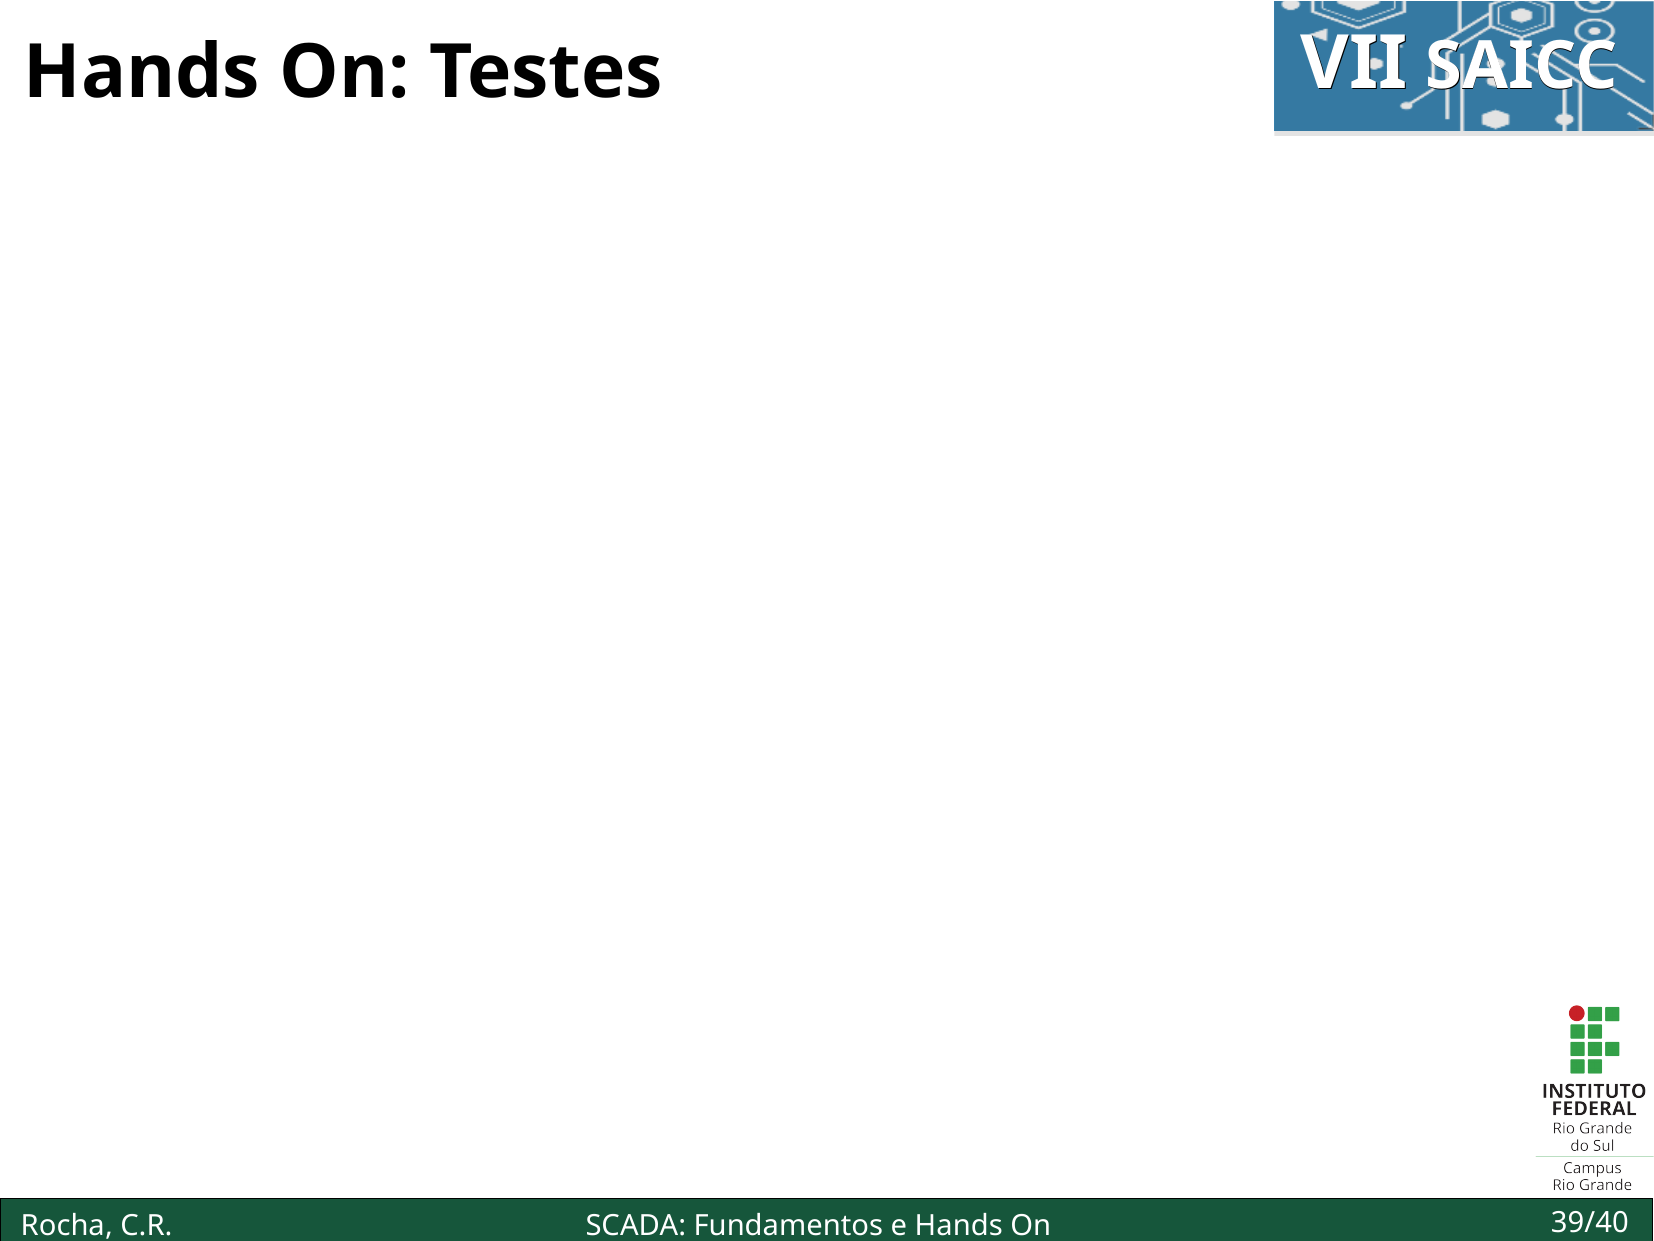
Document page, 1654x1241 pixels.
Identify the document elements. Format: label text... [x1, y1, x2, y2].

picture [1274, 1, 1654, 131]
title Hands On: Testes [23, 23, 1247, 113]
picture [1535, 1003, 1654, 1194]
